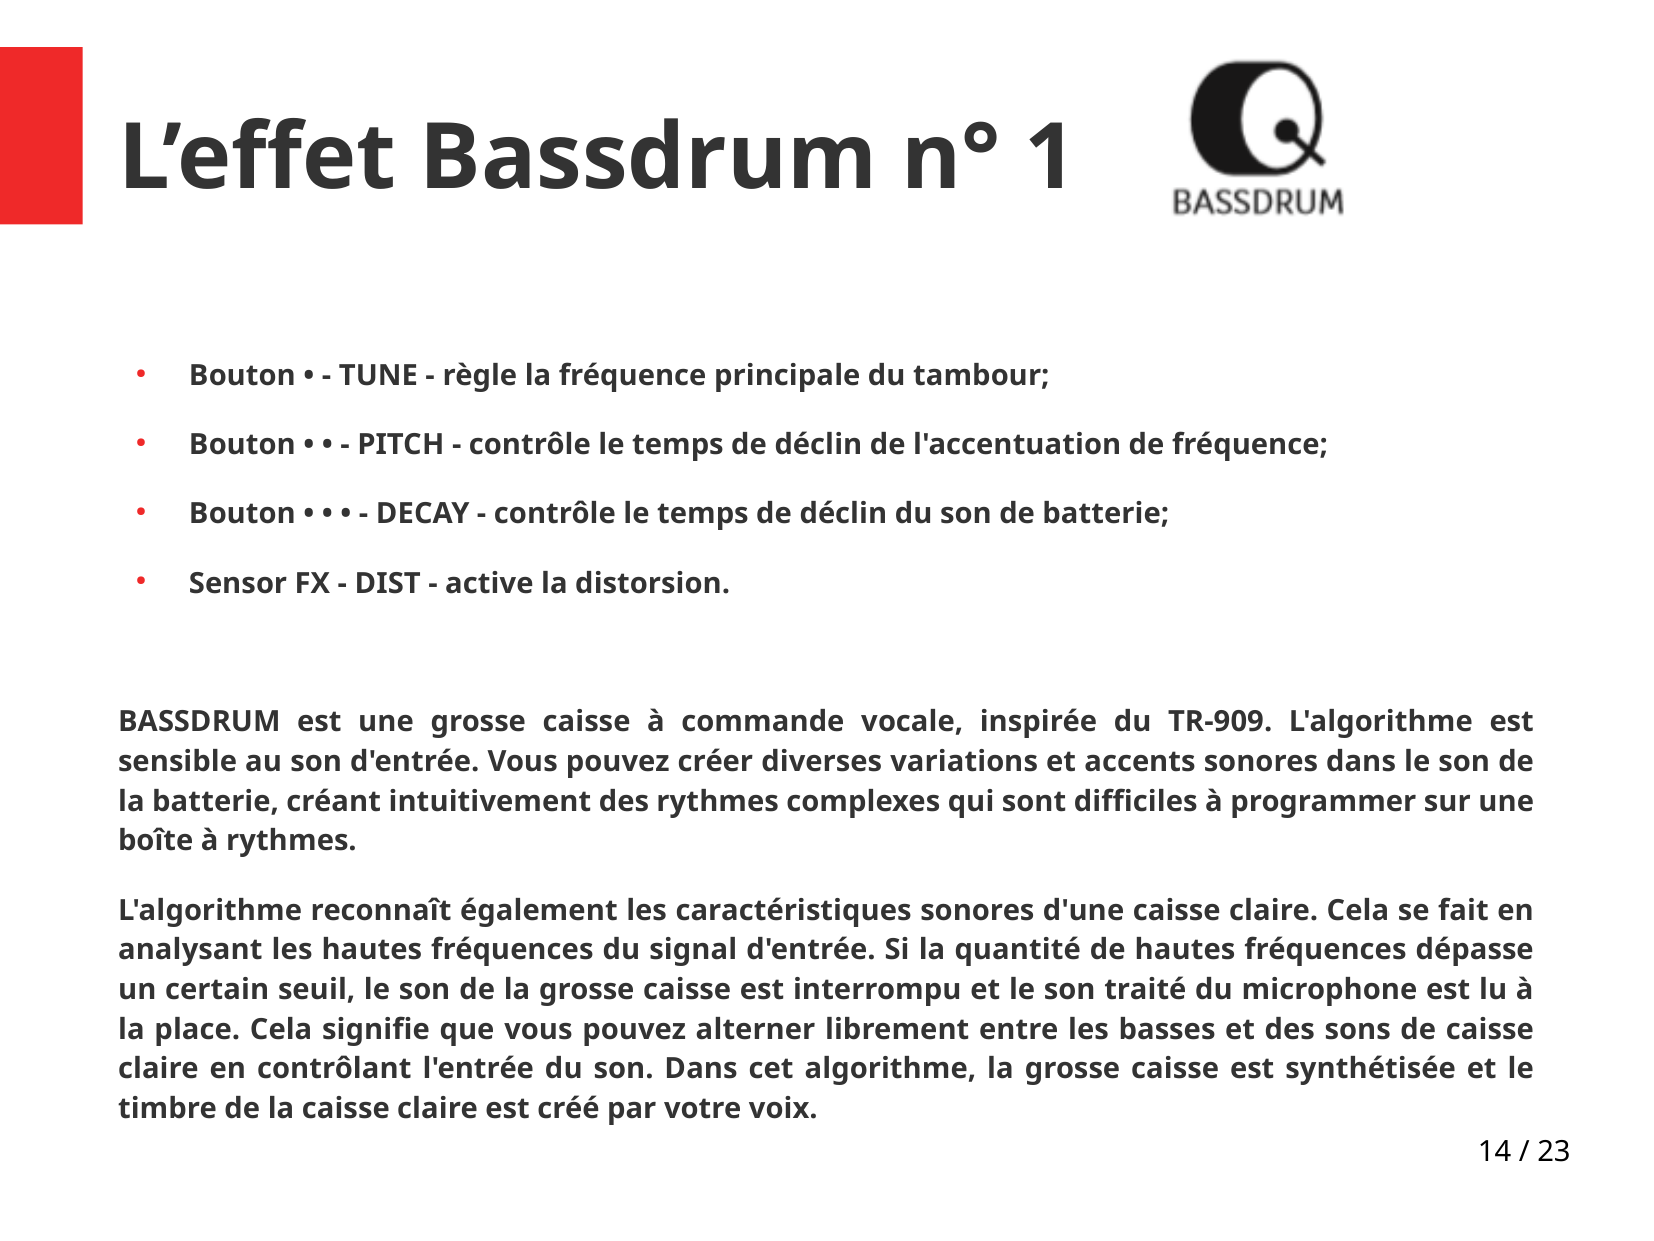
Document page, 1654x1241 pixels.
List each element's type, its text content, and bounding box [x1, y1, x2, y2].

title L’effet Bassdrum n° 1 [118, 49, 1571, 257]
picture [1157, 38, 1359, 247]
list Bouton • - TUNE - règle la fréquence principale du tambour; Bouton • • - PITCH - contrôle le temps de déclin de l'accentuation de fréquence; Bouton • • • - DECAY - contrôle le temps de déclin du son de batterie; Sensor FX - DIST - active la distorsion. BASSDRUM est une grosse caisse à commande vocale, inspirée du TR-909. L'algorithme est sensible au son d'entrée. Vous pouvez créer diverses variations et accents sonores dans le son de la batterie, créant intuitivement des rythmes complexes qui sont difficiles à programmer sur une boîte à rythmes. L'algorithme reconnaît également les caractéristiques sonores d'une caisse claire. Cela se fait en analysant les hautes fréquences du signal d'entrée. Si la quantité de hautes fréquences dépasse un certain seuil, le son de la grosse caisse est interrompu et le son traité du microphone est lu à la place. Cela signifie que vous pouvez alterner librement entre les basses et des sons de caisse claire en contrôlant l'entrée du son. Dans cet algorithme, la grosse caisse est synthétisée et le timbre de la caisse claire est créé par votre voix. [118, 354, 1536, 1074]
